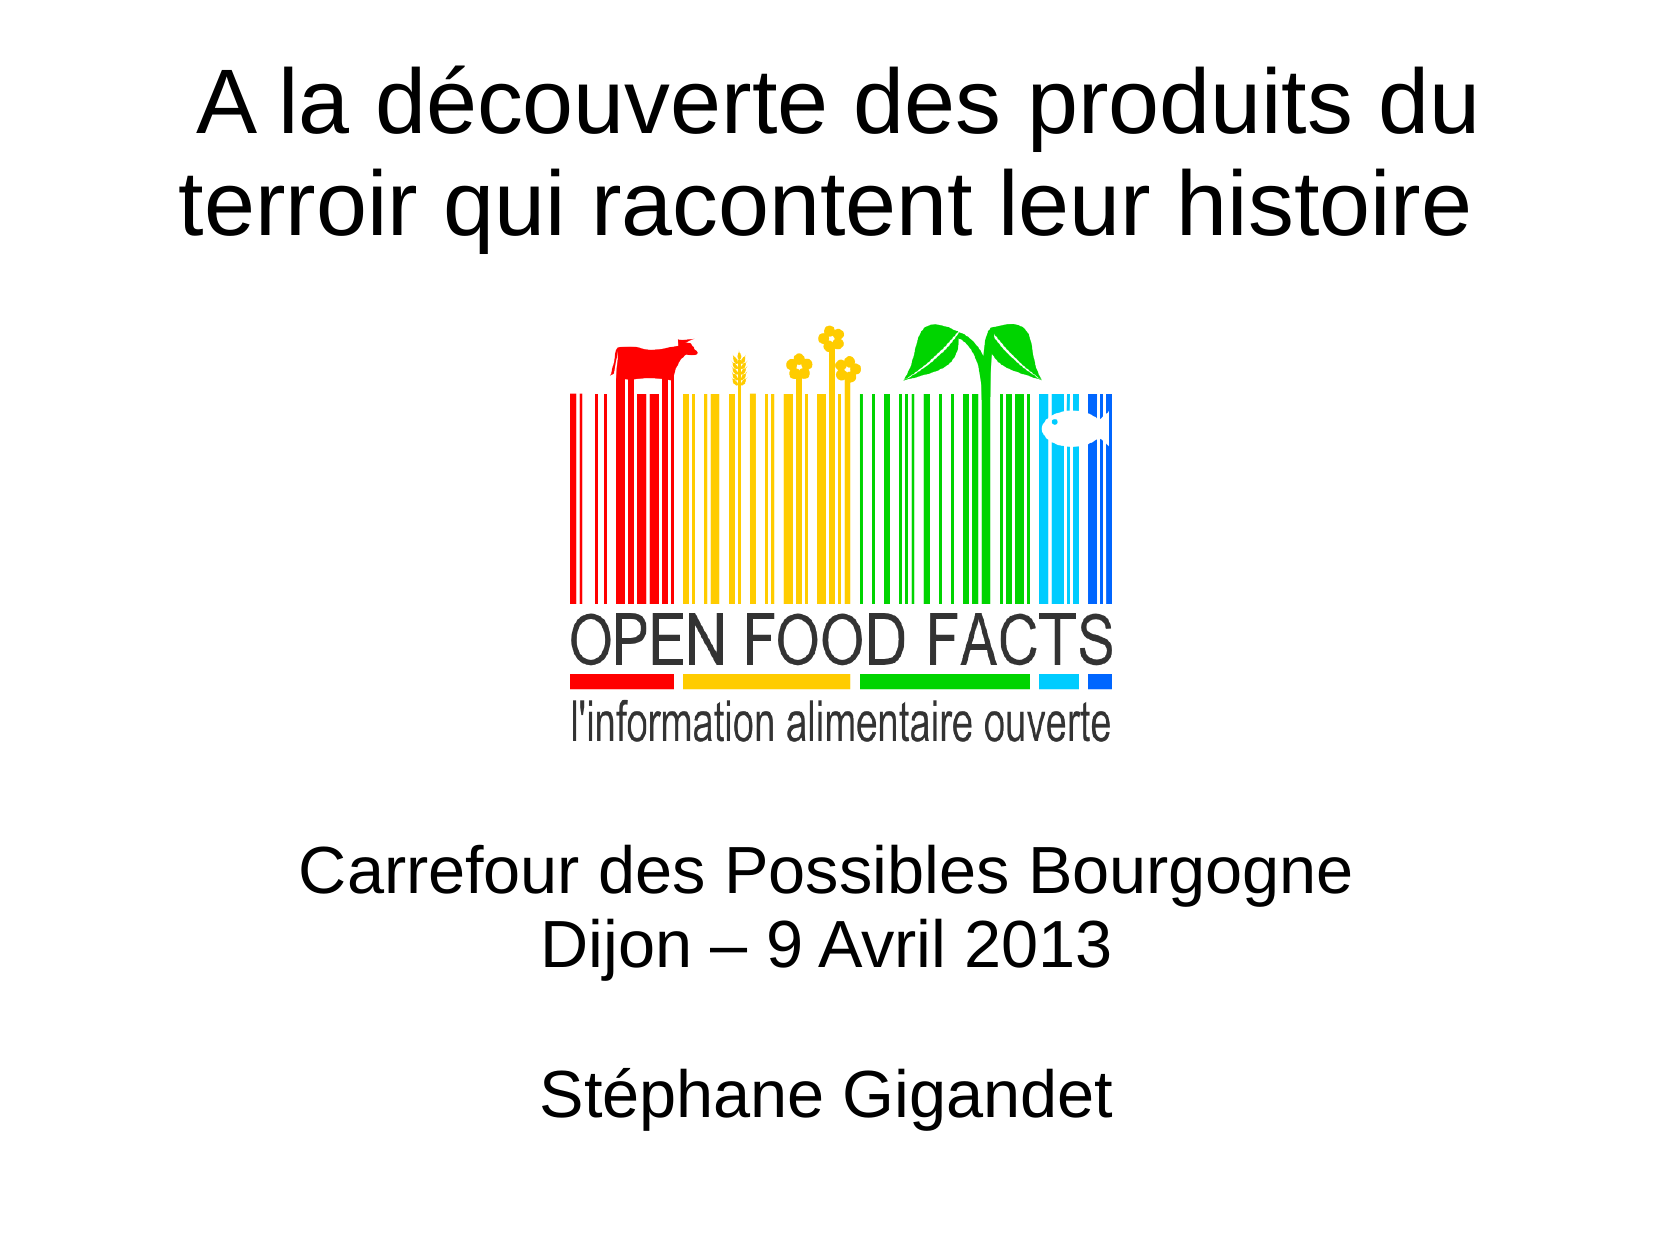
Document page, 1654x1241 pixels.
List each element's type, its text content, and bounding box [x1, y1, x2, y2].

picture [570, 314, 1112, 745]
title A la découverte des produits du terroir qui racontent leur histoire [82, 49, 1571, 257]
subtitle Carrefour des Possibles Bourgogne Dijon – 9 Avril 2013 Stéphane Gigandet [82, 832, 1571, 1241]
